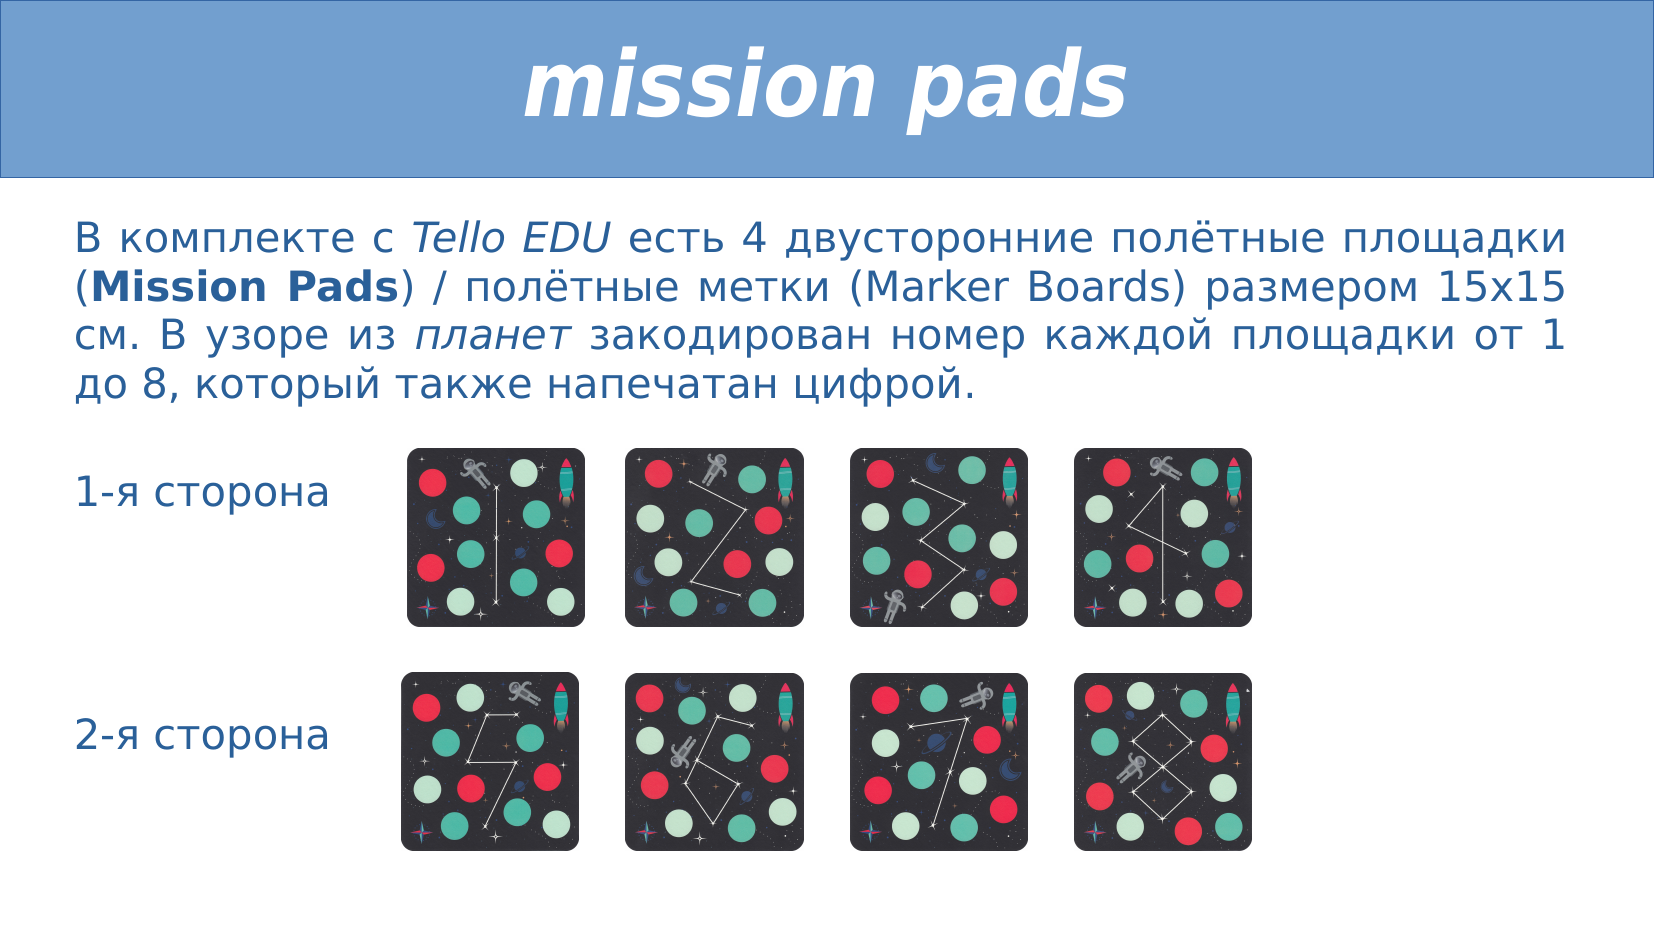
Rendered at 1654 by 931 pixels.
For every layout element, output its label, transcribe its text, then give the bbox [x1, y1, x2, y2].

text_box mission pads [11, 23, 1642, 178]
text_box В комплекте с Tello EDU есть 4 двусторонние полётные площадки (Mission Pads) / полётные метки (Marker Boards) размером 15x15 см. В узоре из планет закодирован номер каждой площадки от 1 до 8, который также напечатан цифрой. [59, 206, 1583, 426]
picture [850, 448, 1028, 460]
picture [625, 767, 804, 851]
picture [850, 767, 1028, 851]
picture [625, 448, 804, 460]
text_box 1-я сторона 2-я сторона [59, 460, 1583, 767]
picture [1074, 448, 1252, 460]
picture [1074, 767, 1252, 851]
text_box [0, 0, 1654, 178]
picture [407, 448, 585, 460]
picture [401, 767, 579, 851]
